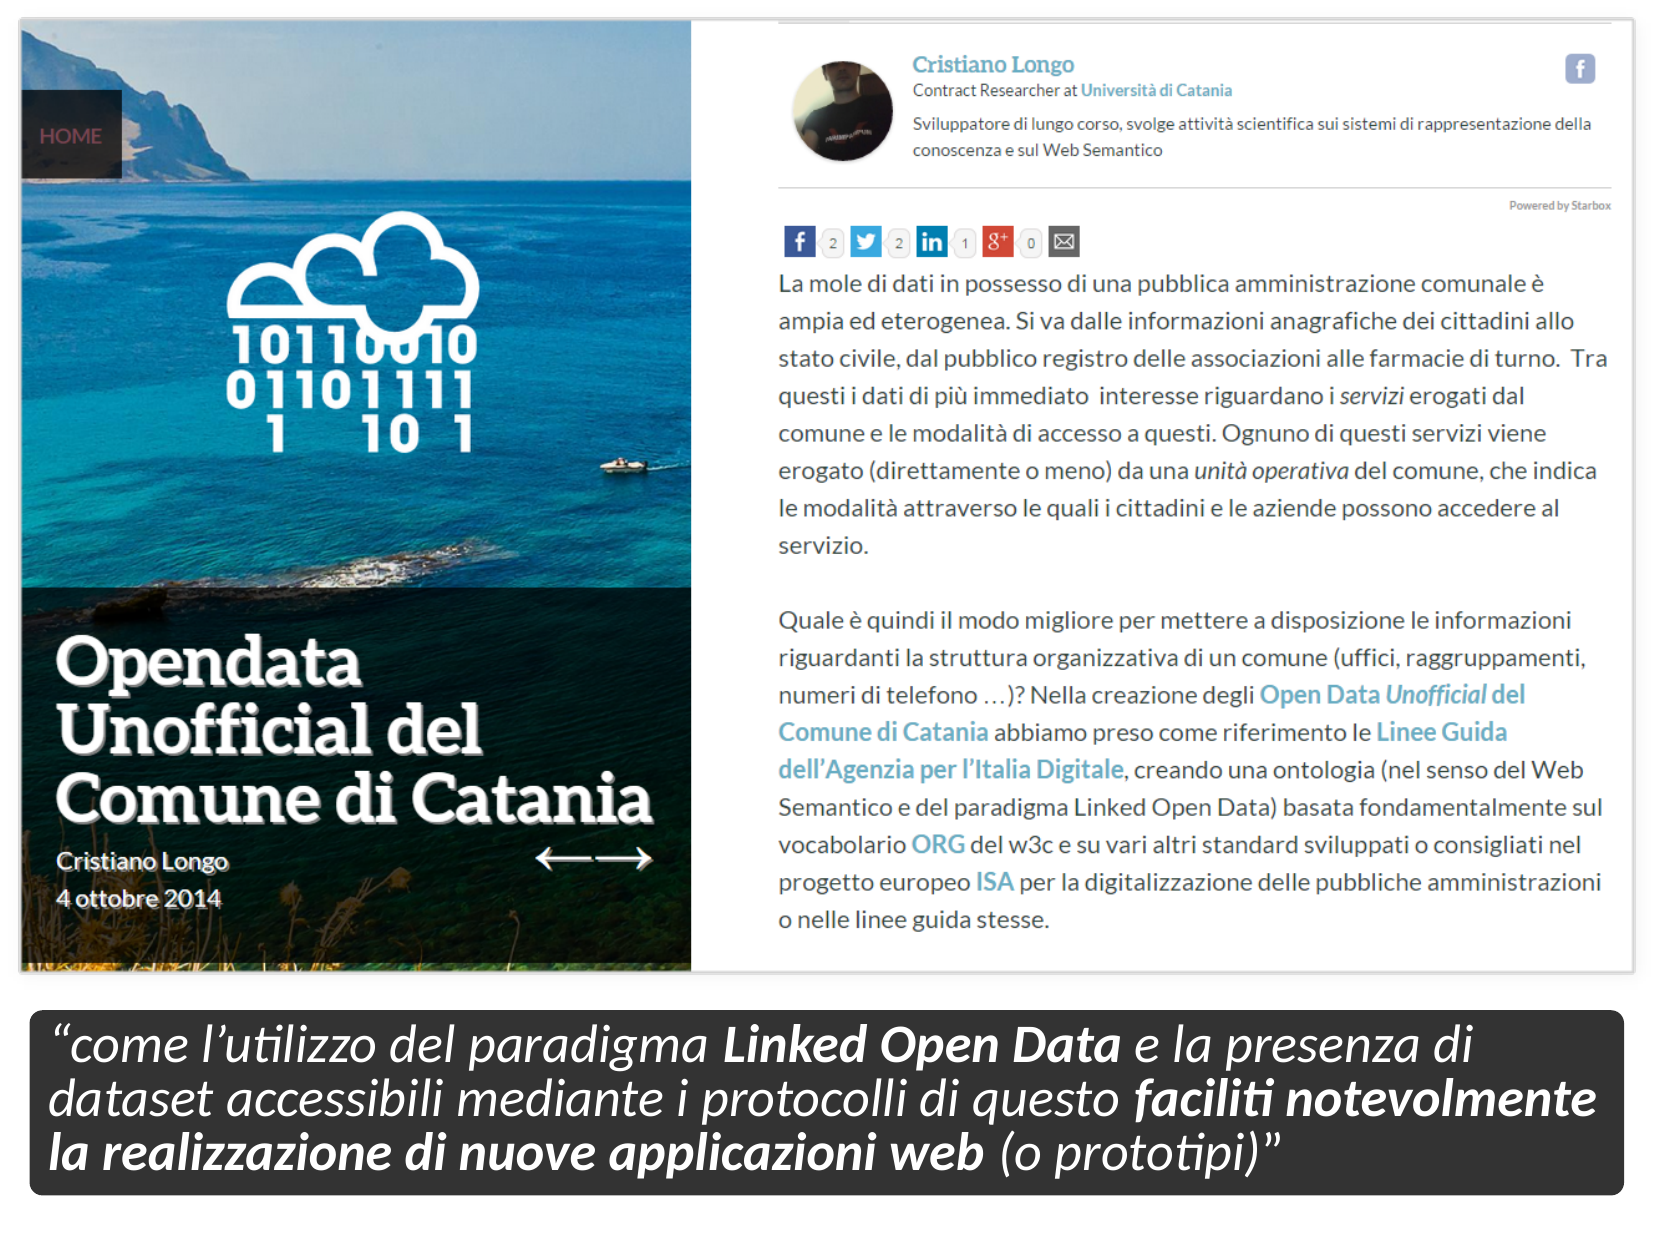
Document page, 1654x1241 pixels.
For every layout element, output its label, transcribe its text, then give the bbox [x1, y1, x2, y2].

text_box “come l’utilizzo del paradigma Linked Open Data e la presenza di dataset accessibili mediante i protocolli di questo faciliti notevolmente la realizzazione di nuove applicazioni web (o prototipi)” [29, 1010, 1625, 1196]
picture [0, 0, 1654, 993]
